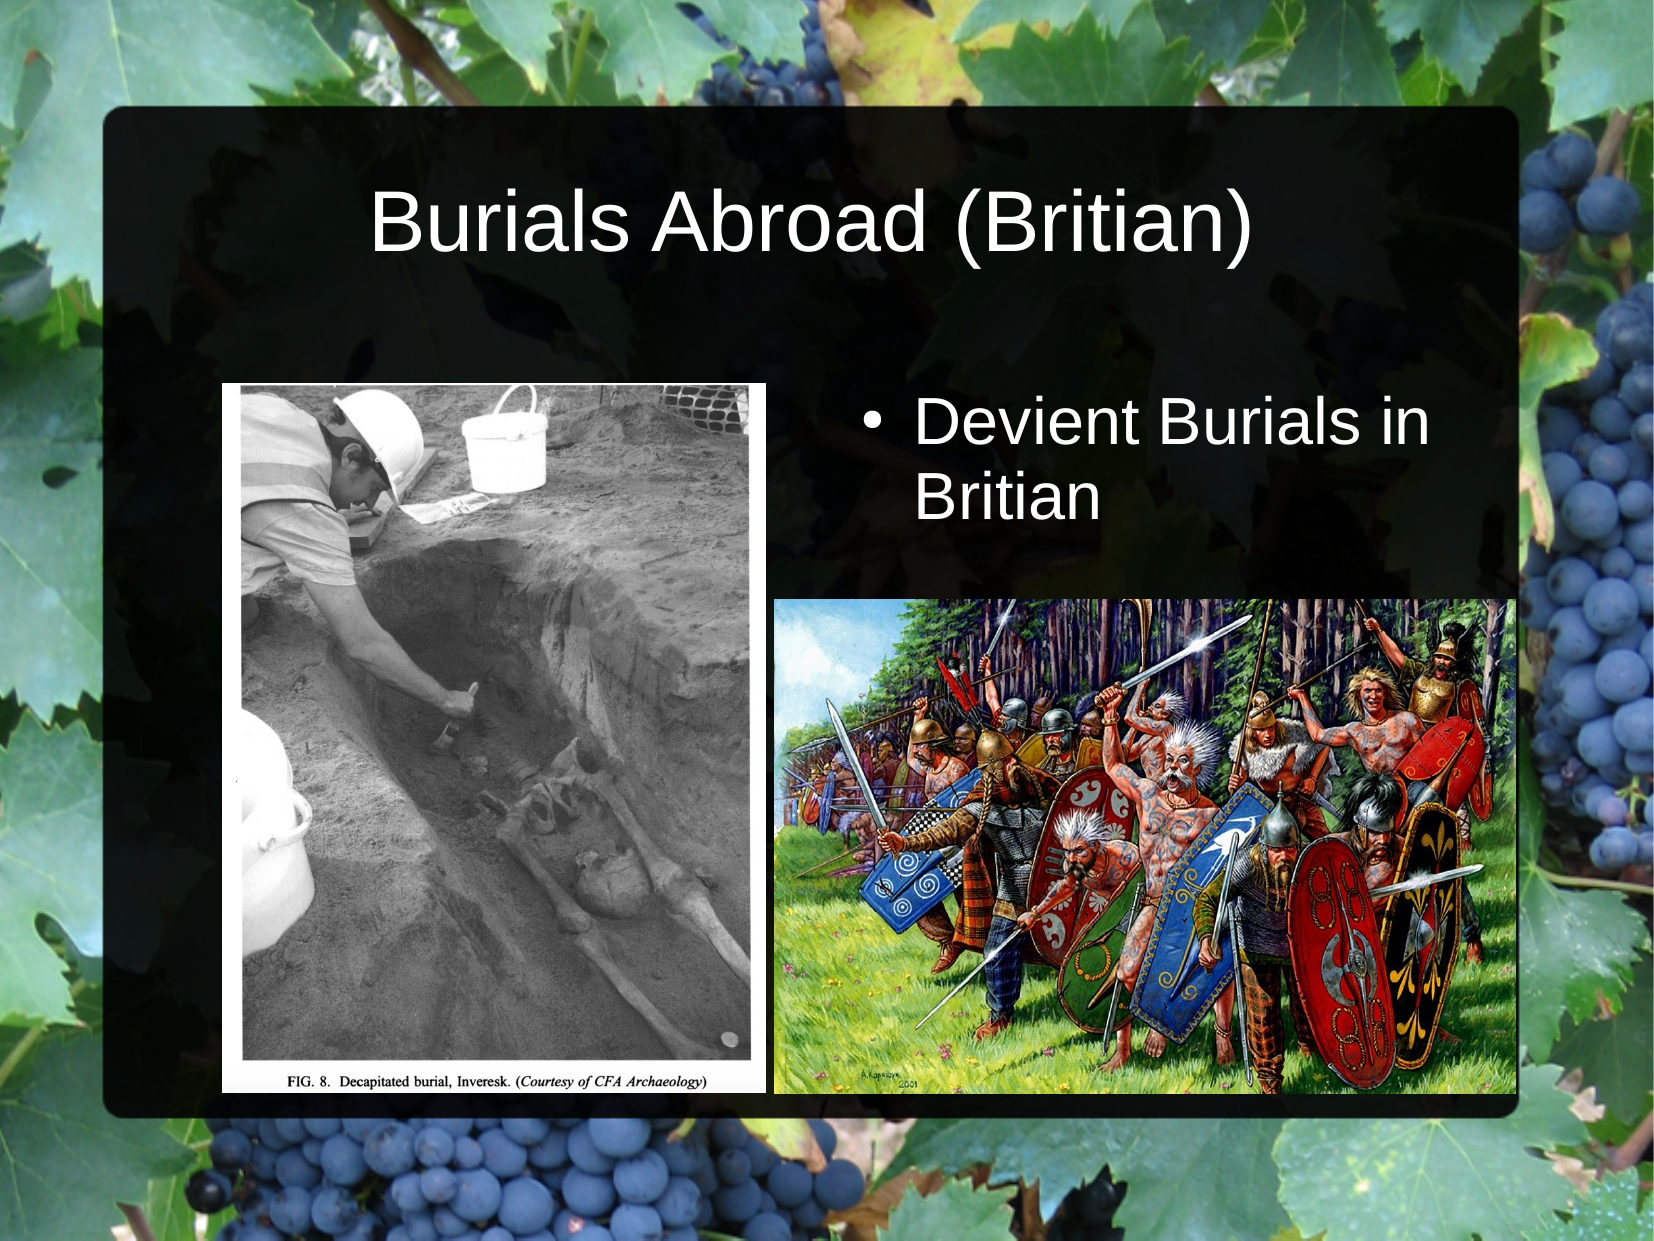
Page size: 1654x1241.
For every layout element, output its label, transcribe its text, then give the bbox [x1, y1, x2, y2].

list Devient Burials in Britian [842, 383, 1477, 599]
picture [0, 0, 1654, 1241]
title Burials Abroad (Britian) [118, 117, 1506, 325]
